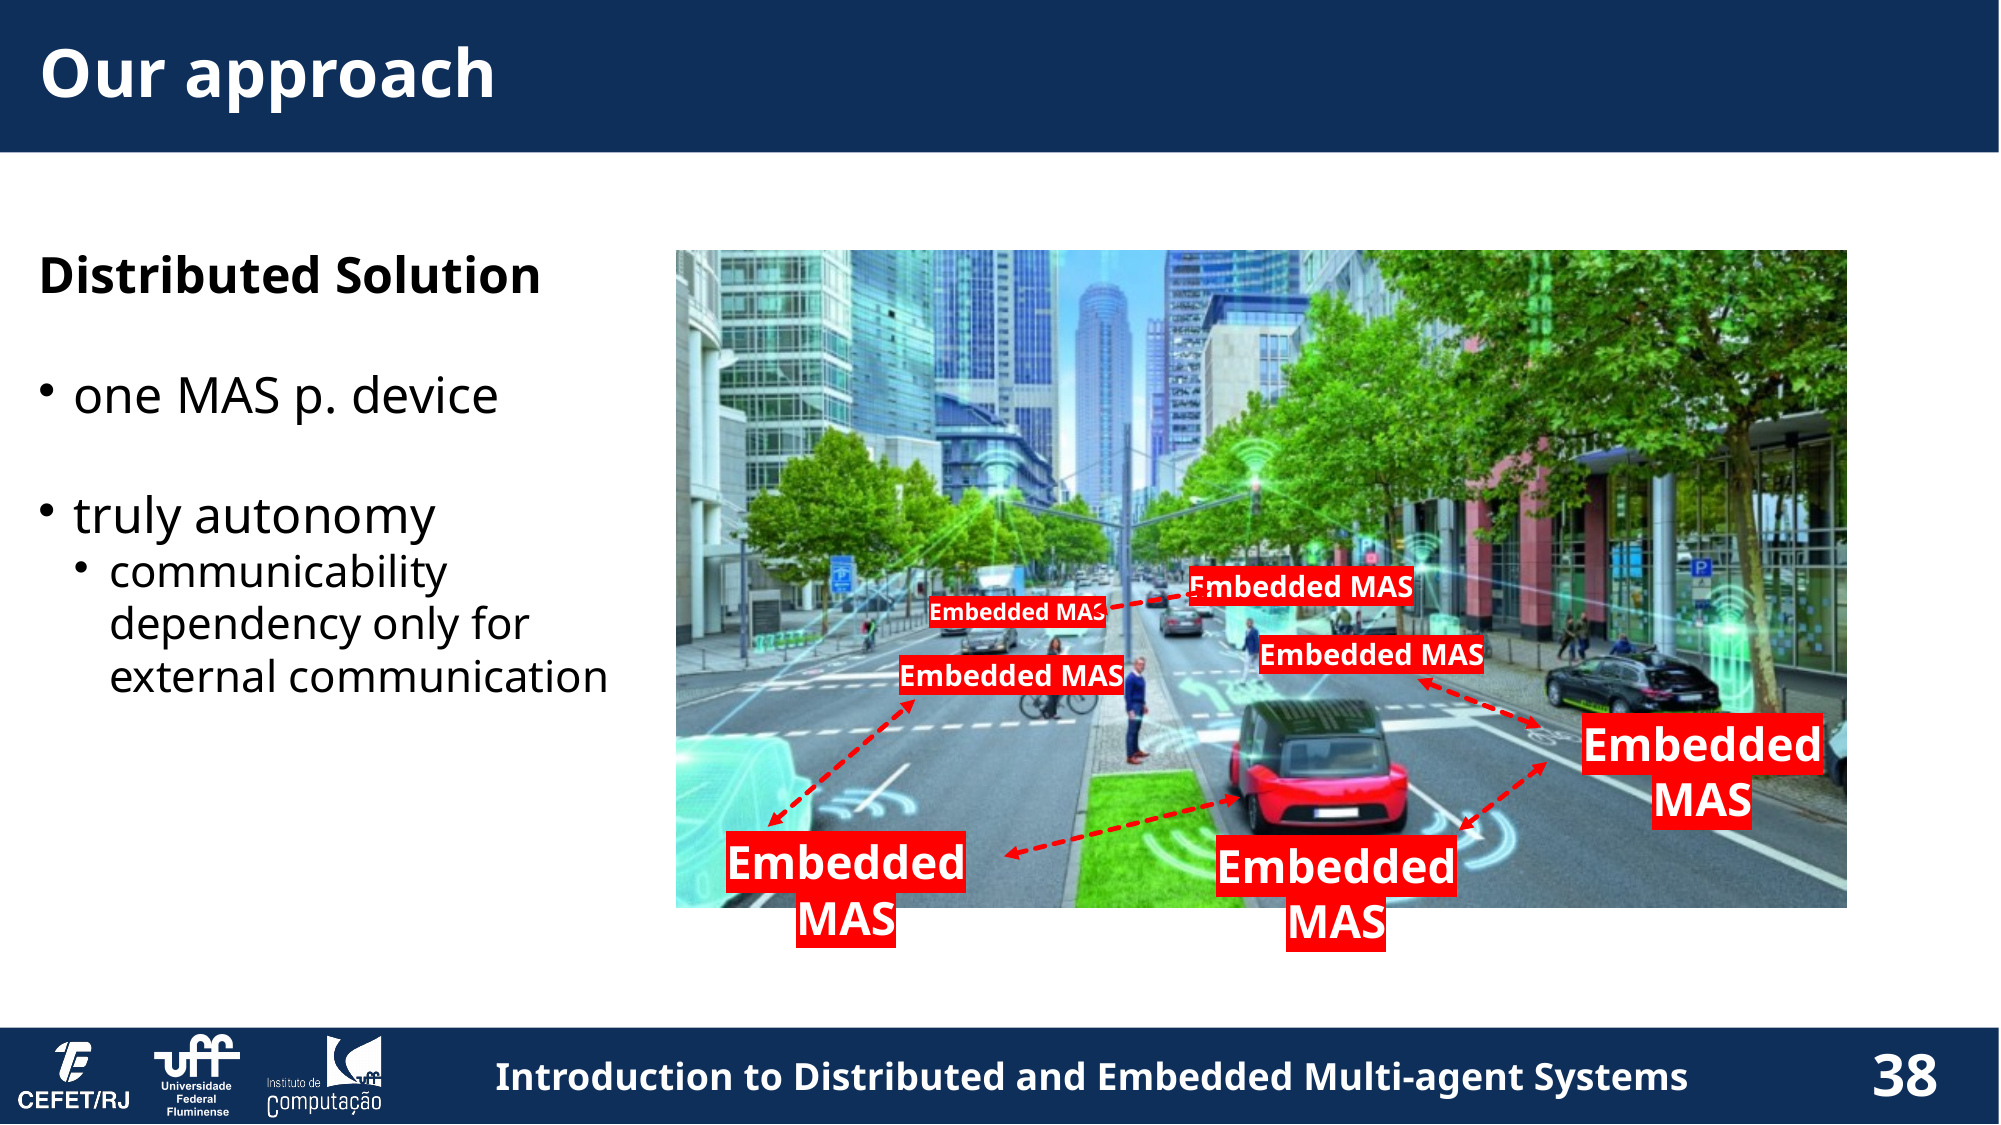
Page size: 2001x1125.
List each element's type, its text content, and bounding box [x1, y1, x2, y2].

text_box Embedded MAS [1175, 830, 1498, 956]
picture [153, 1033, 241, 1121]
picture [676, 250, 1847, 908]
picture [265, 1033, 383, 1118]
text_box Distributed Solution one MAS p. device truly autonomy communicability dependency only for external communication [23, 236, 675, 709]
text_box Embedded MAS [1139, 560, 1463, 611]
picture [18, 1021, 129, 1125]
text_box Embedded MAS [1210, 629, 1534, 680]
text_box Embedded MAS [856, 590, 1179, 633]
text_box Our approach [25, 23, 1998, 116]
text_box Embedded MAS [1541, 708, 1864, 834]
text_box Embedded MAS [685, 826, 1008, 952]
text_box Embedded MAS [850, 649, 1173, 700]
